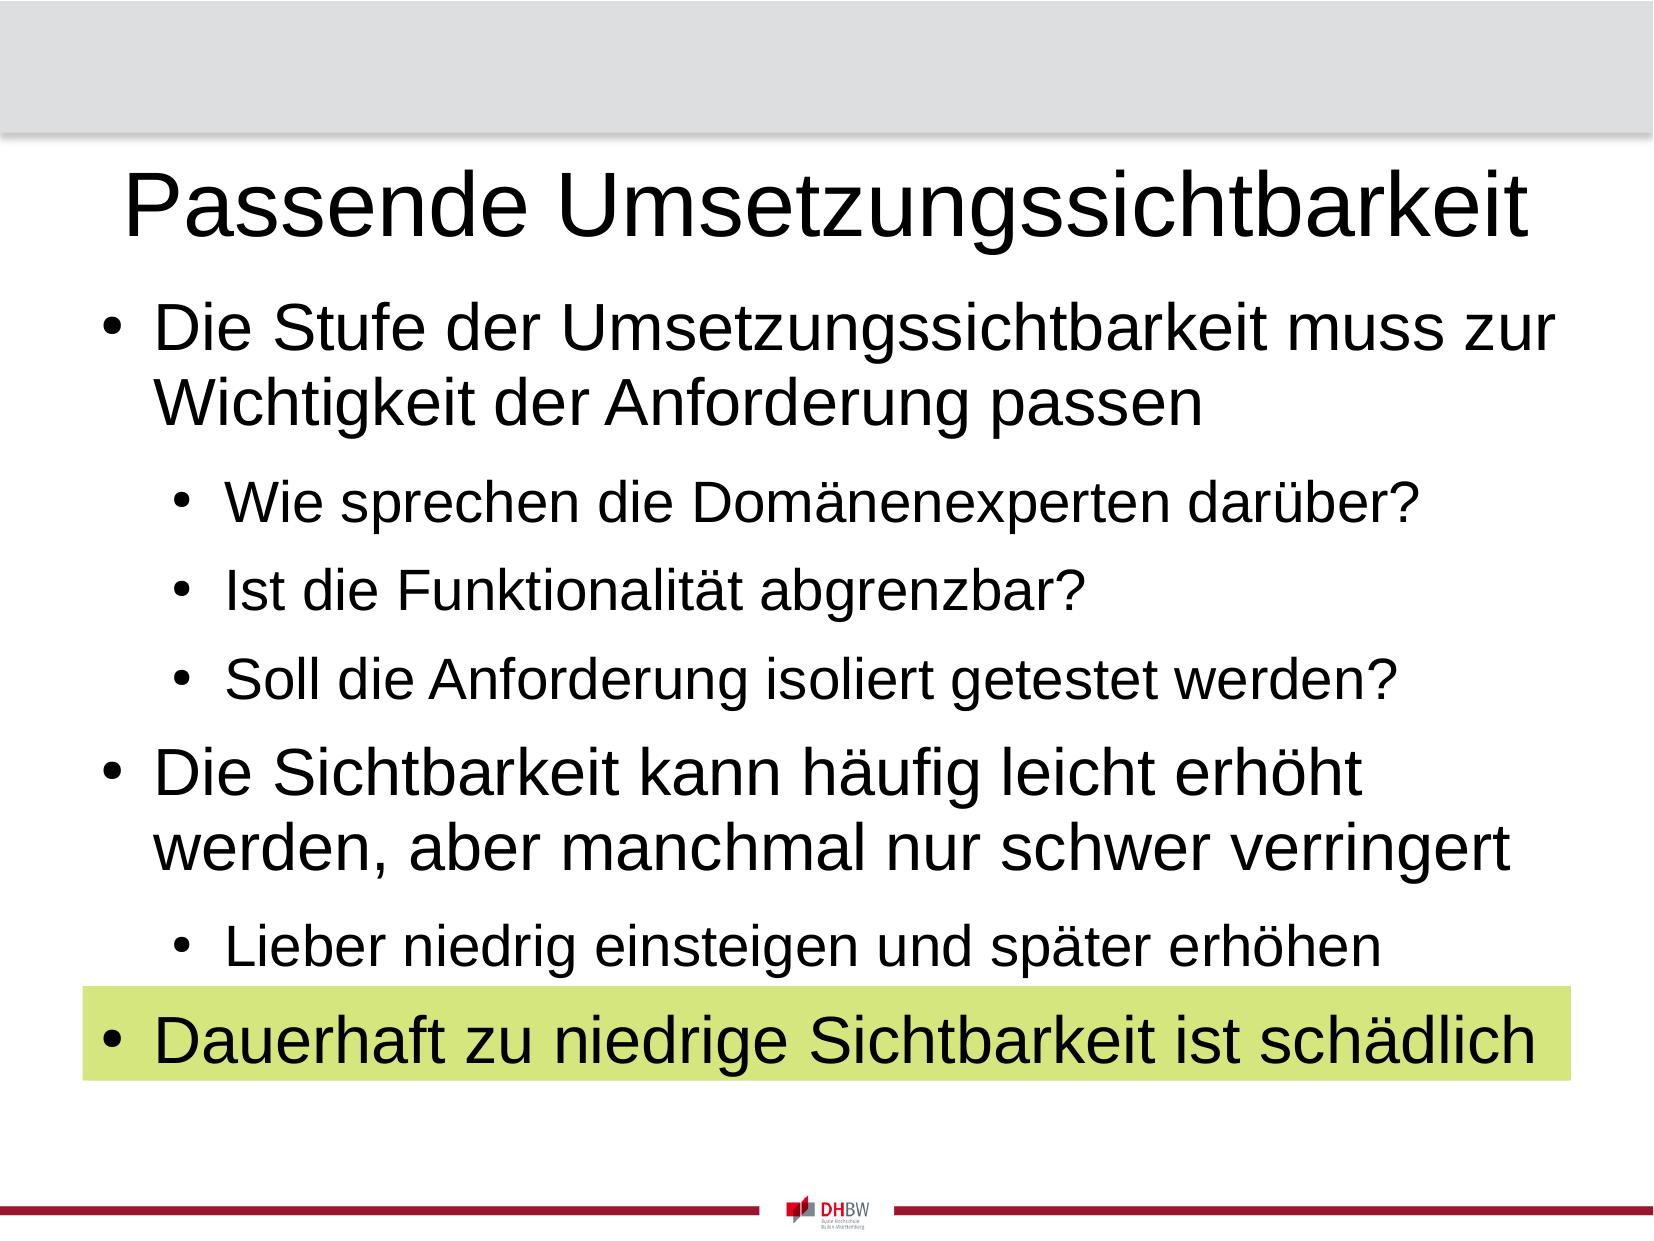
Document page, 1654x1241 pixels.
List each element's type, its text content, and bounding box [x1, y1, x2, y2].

picture [0, 1, 1654, 1237]
title Passende Umsetzungssichtbarkeit [82, 147, 1571, 257]
list Die Stufe der Umsetzungssichtbarkeit muss zur Wichtigkeit der Anforderung passen Wie sprechen die Domänenexperten darüber? Ist die Funktionalität abgrenzbar? Soll die Anforderung isoliert getestet werden? Die Sichtbarkeit kann häufig leicht erhöht werden, aber manchmal nur schwer verringert Lieber niedrig einsteigen und später erhöhen Dauerhaft zu niedrige Sichtbarkeit ist schädlich [82, 290, 1571, 1078]
